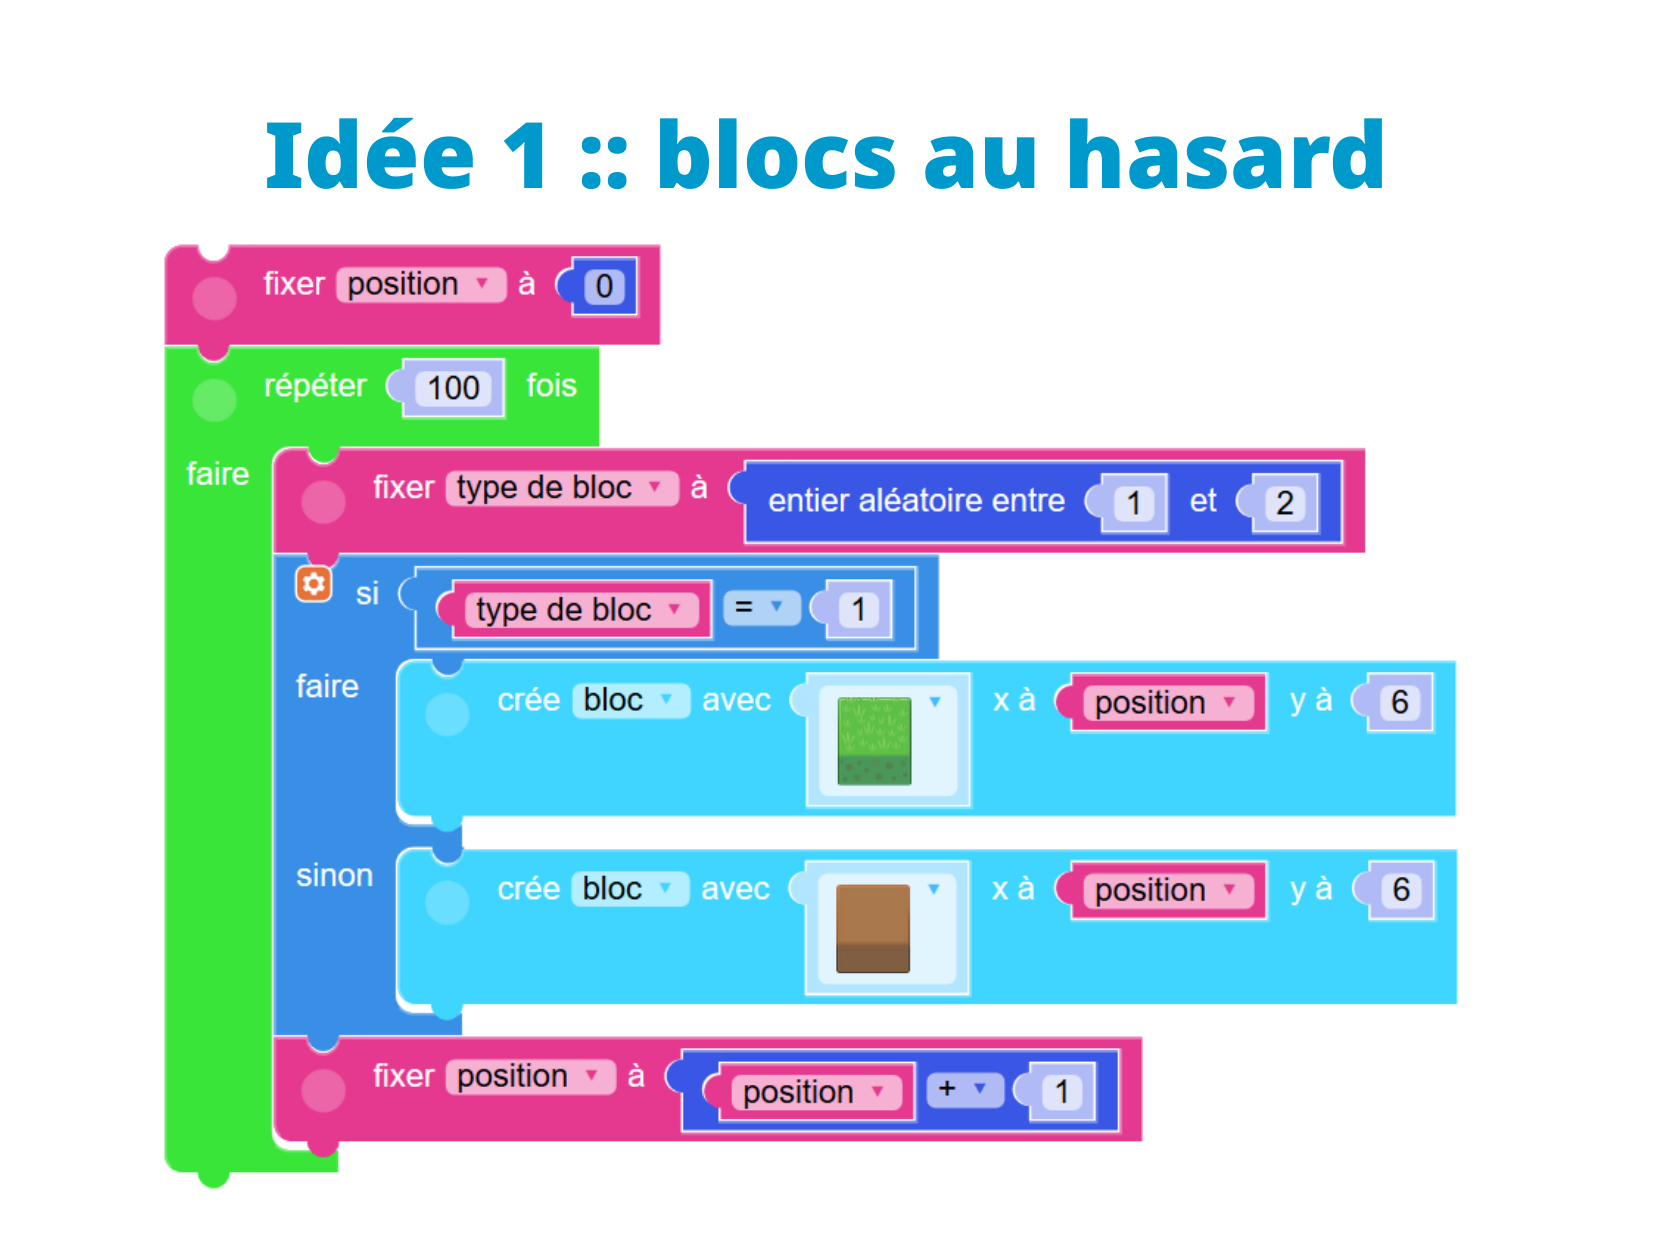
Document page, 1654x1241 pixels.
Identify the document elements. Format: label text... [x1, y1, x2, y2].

picture [150, 224, 1504, 1202]
title Idée 1 :: blocs au hasard [82, 49, 1571, 257]
